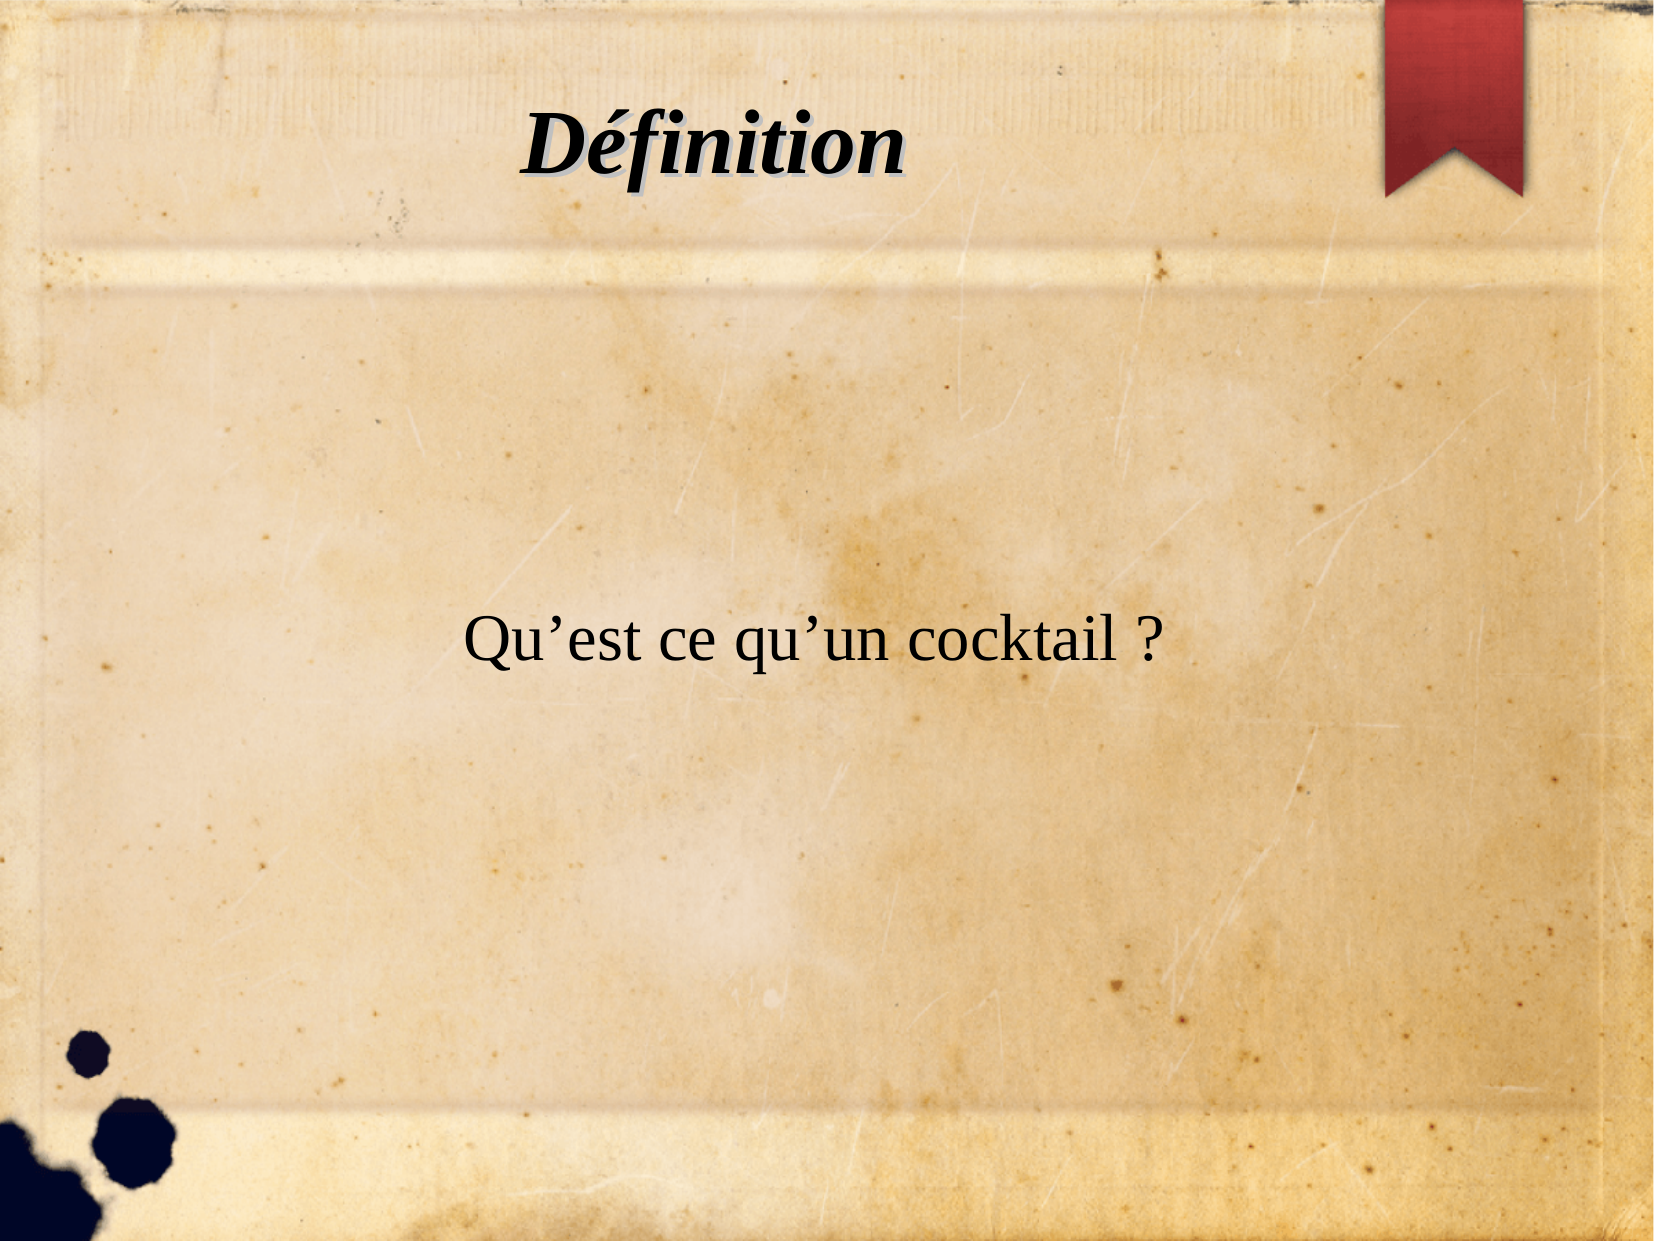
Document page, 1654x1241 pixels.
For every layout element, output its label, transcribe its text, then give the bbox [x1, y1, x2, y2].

picture [0, 0, 1654, 1241]
title Définition [82, 49, 1347, 237]
list Qu’est ce qu’un cocktail ? [82, 290, 1477, 1010]
